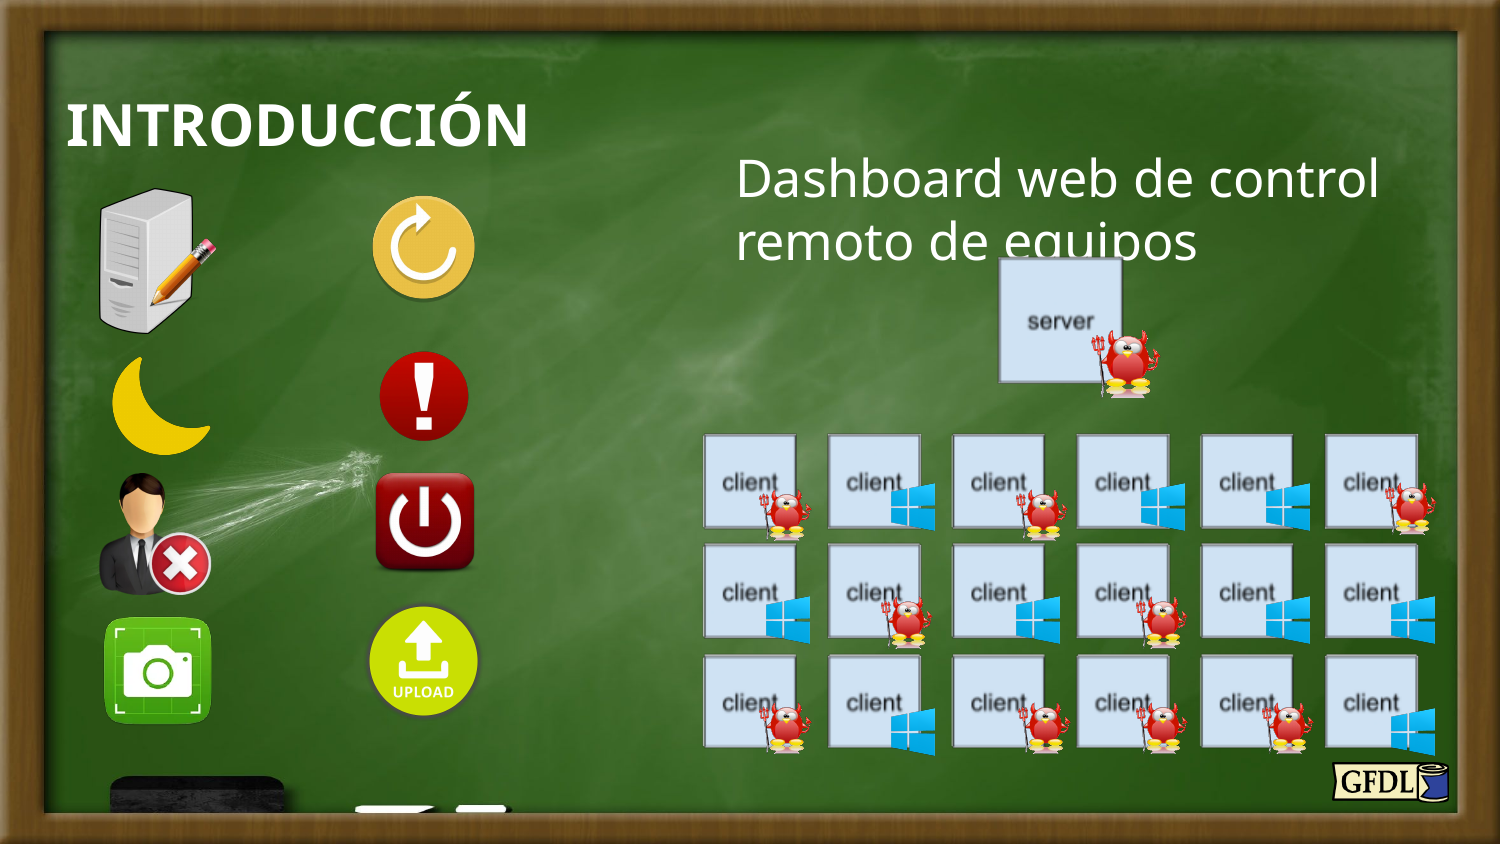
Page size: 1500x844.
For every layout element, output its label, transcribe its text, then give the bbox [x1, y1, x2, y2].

title INTRODUCCIÓN [51, 72, 1449, 167]
picture [0, 0, 1500, 844]
text_box Dashboard web de control remoto de equipos [720, 130, 1403, 251]
